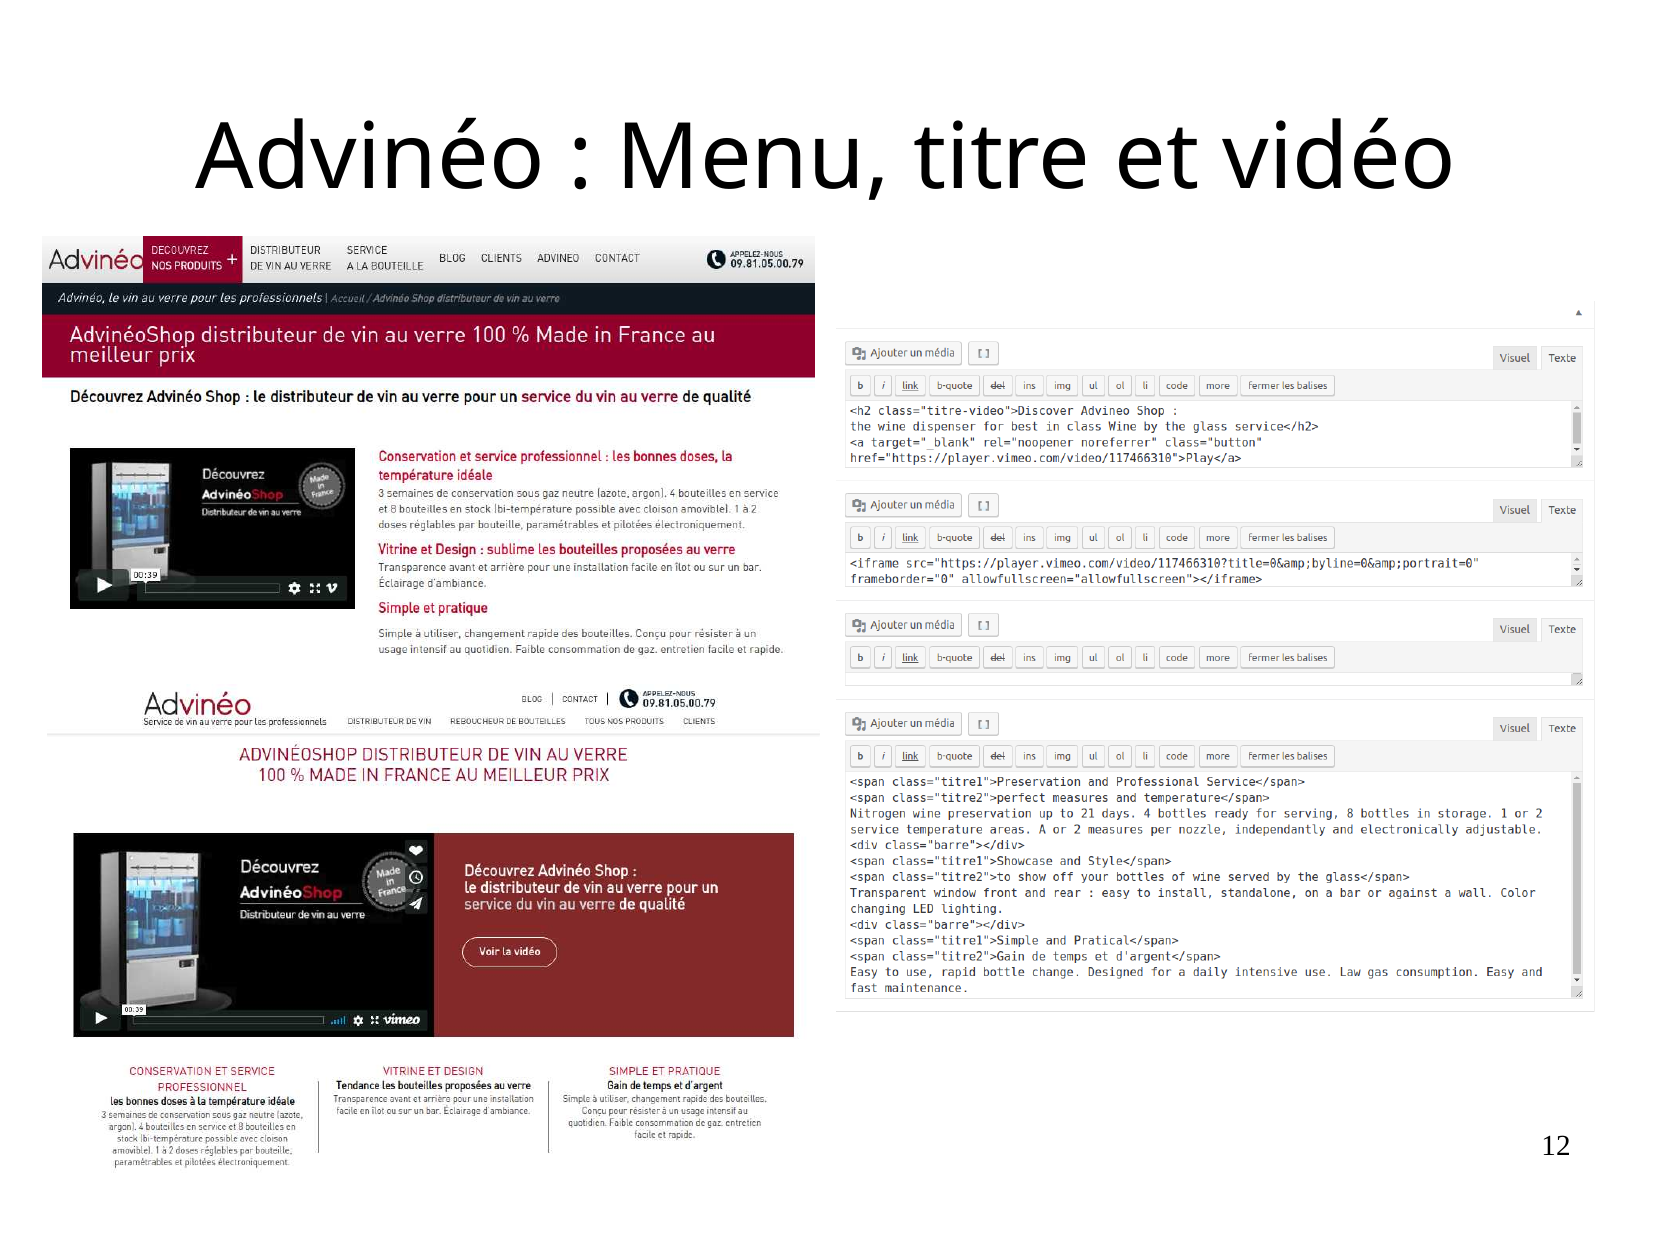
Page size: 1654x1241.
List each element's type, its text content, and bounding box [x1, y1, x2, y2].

title Advinéo : Menu, titre et vidéo [82, 49, 1571, 257]
picture [836, 301, 1604, 1016]
picture [47, 684, 820, 1180]
picture [42, 236, 815, 662]
